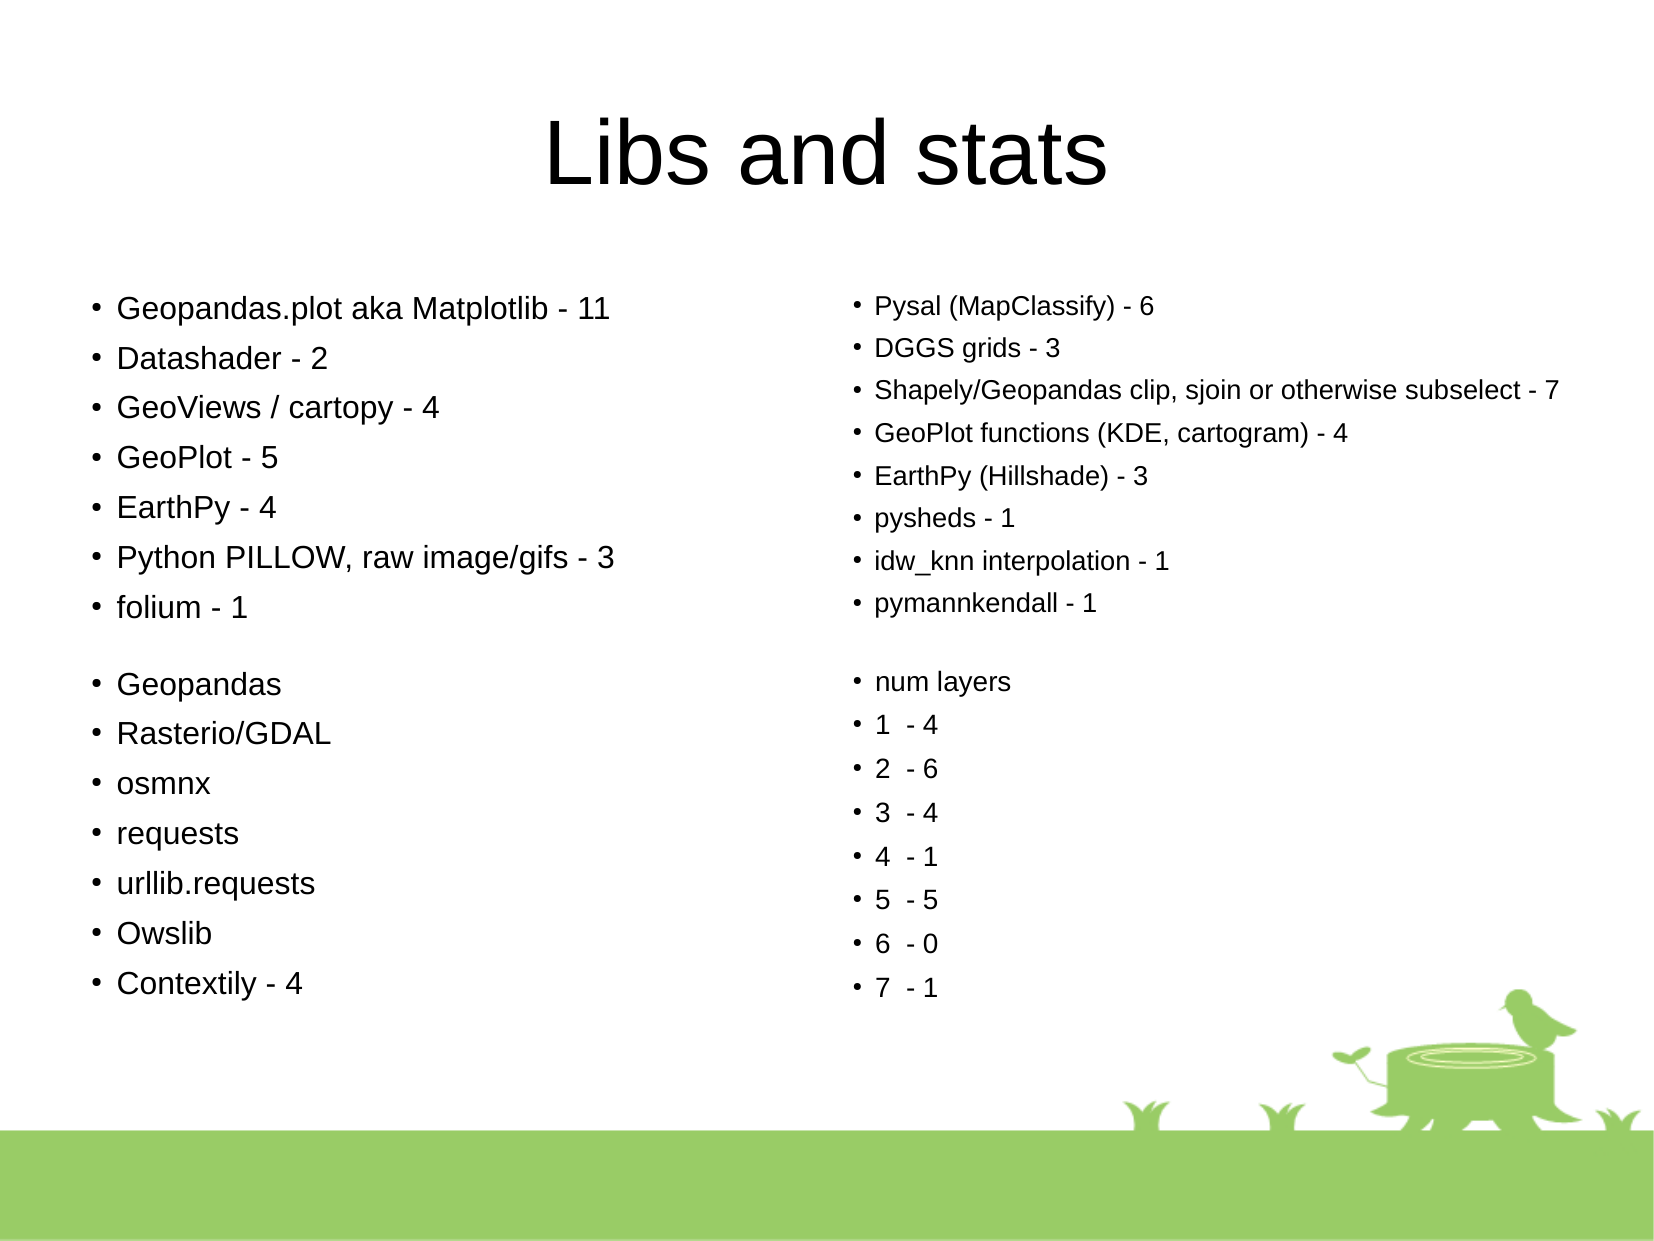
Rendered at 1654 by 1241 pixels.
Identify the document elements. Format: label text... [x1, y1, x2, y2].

list Geopandas.plot aka Matplotlib - 11 Datashader - 2 GeoViews / cartopy - 4 GeoPlot - 5 EarthPy - 4 Python PILLOW, raw image/gifs - 3 folium - 1 [82, 290, 809, 634]
list Pysal (MapClassify) - 6 DGGS grids - 3 Shapely/Geopandas clip, sjoin or otherwise subselect - 7 GeoPlot functions (KDE, cartogram) - 4 EarthPy (Hillshade) - 3 pysheds - 1 idw_knn interpolation - 1 pymannkendall - 1 [845, 290, 1572, 634]
picture [0, 0, 1654, 1241]
title Libs and stats [82, 49, 1571, 257]
list num layers 1 - 4 2 - 6 3 - 4 4 - 1 5 - 5 6 - 0 7 - 1 [845, 665, 1572, 1009]
list Geopandas Rasterio/GDAL osmnx requests urllib.requests Owslib Contextily - 4 [82, 665, 809, 1009]
